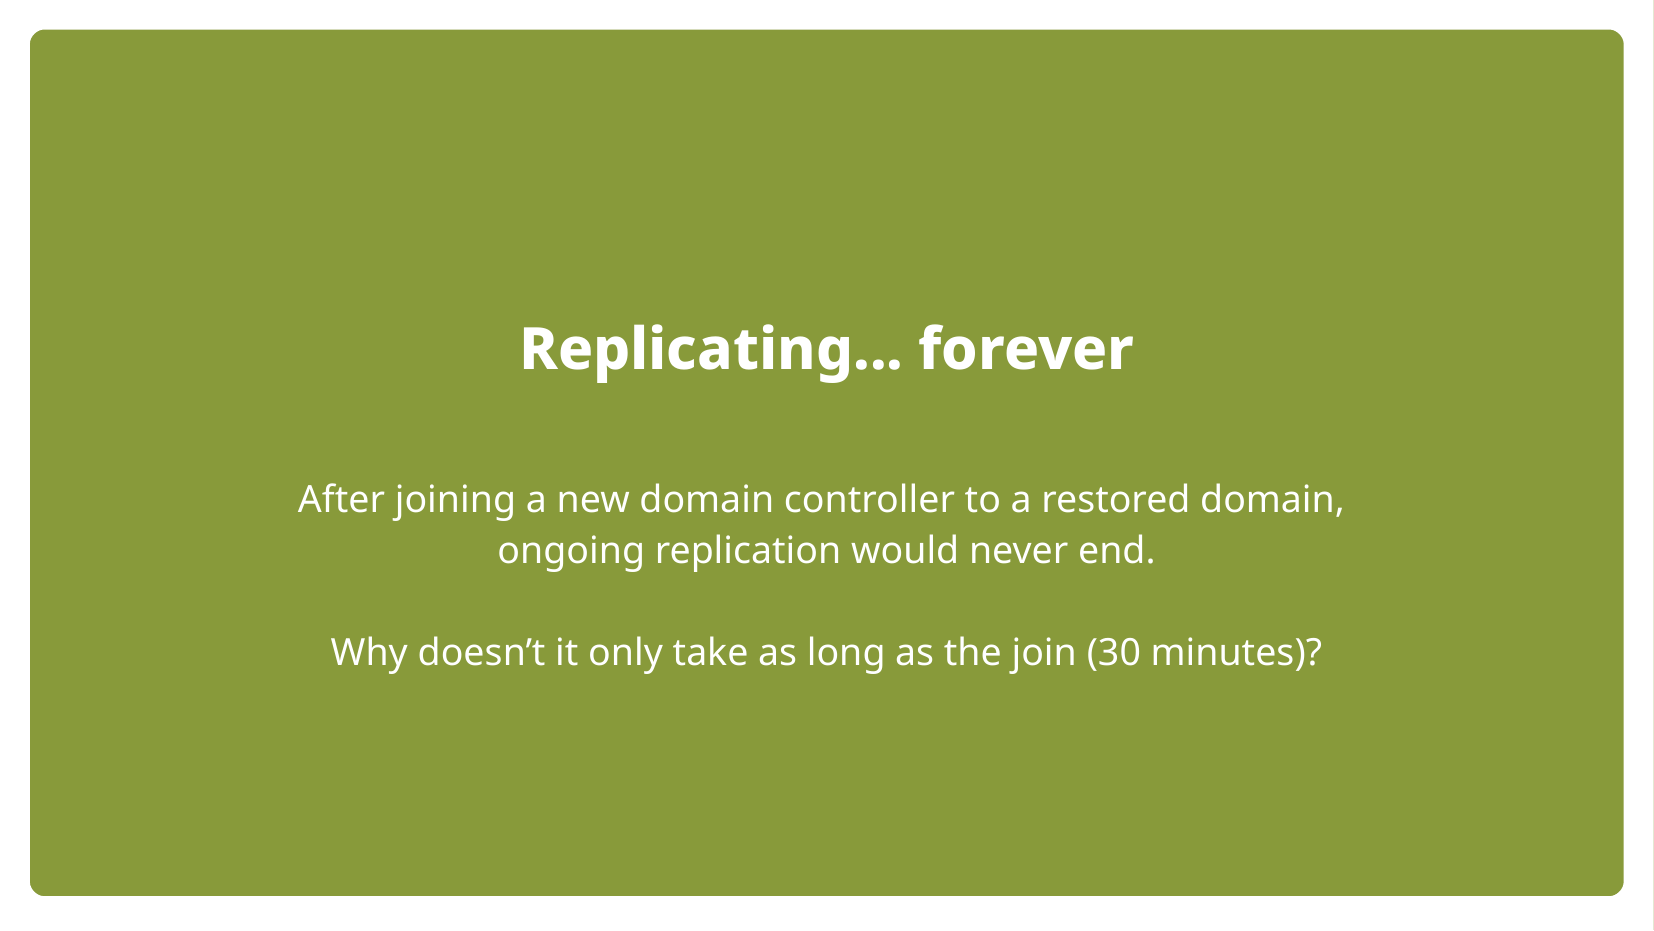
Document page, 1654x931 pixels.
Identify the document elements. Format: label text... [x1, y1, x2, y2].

list After joining a new domain controller to a restored domain, ongoing replication would never end. Why doesn’t it only take as long as the join (30 minutes)? [118, 472, 1536, 709]
title Replicating... forever [118, 236, 1536, 458]
